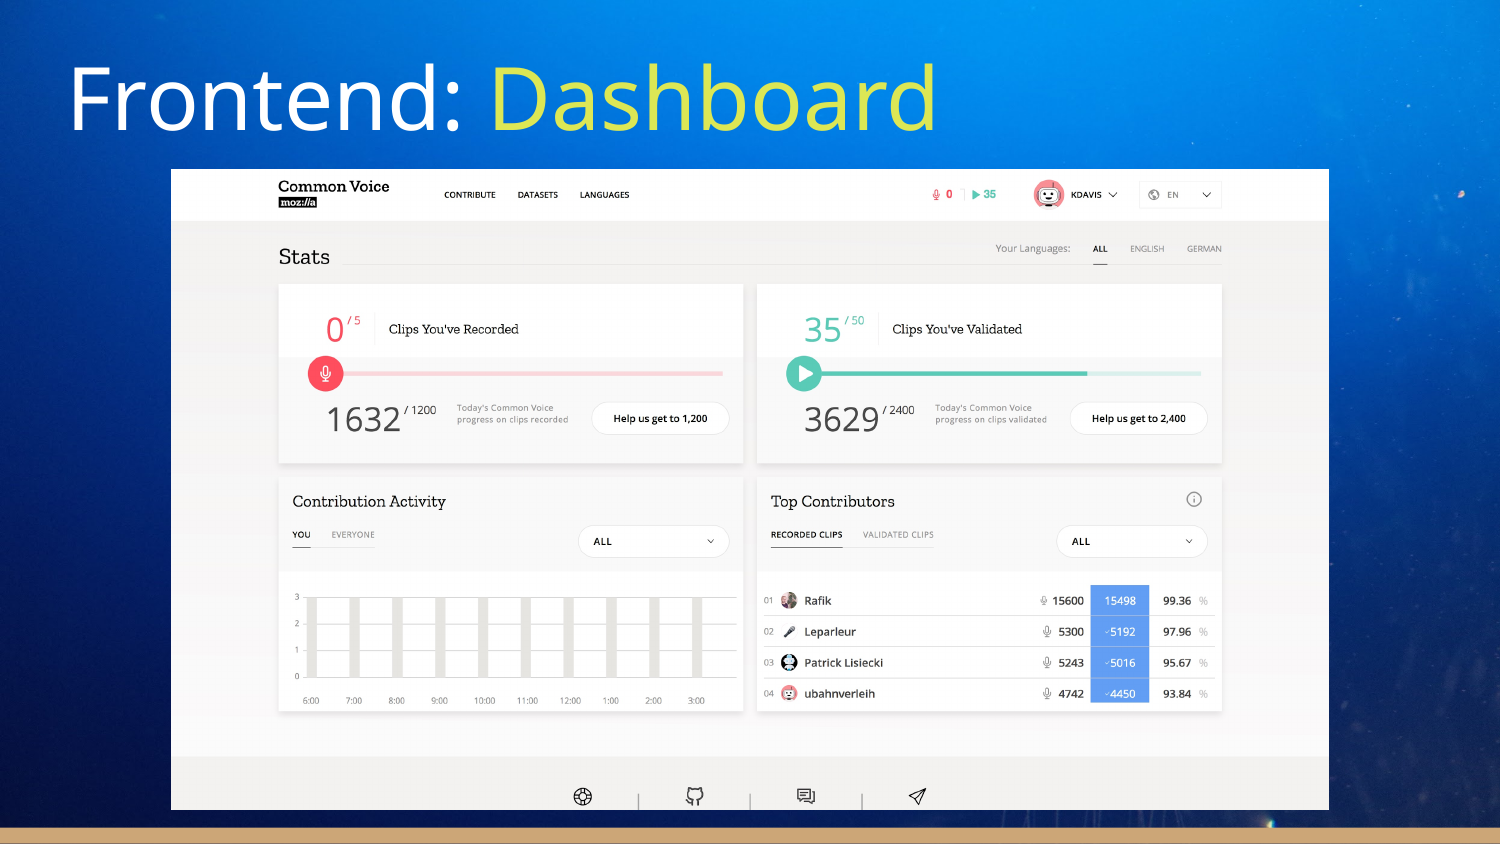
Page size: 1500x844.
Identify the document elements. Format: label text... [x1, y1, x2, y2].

picture [0, 0, 1500, 827]
title Frontend: Dashboard [51, 38, 1449, 154]
